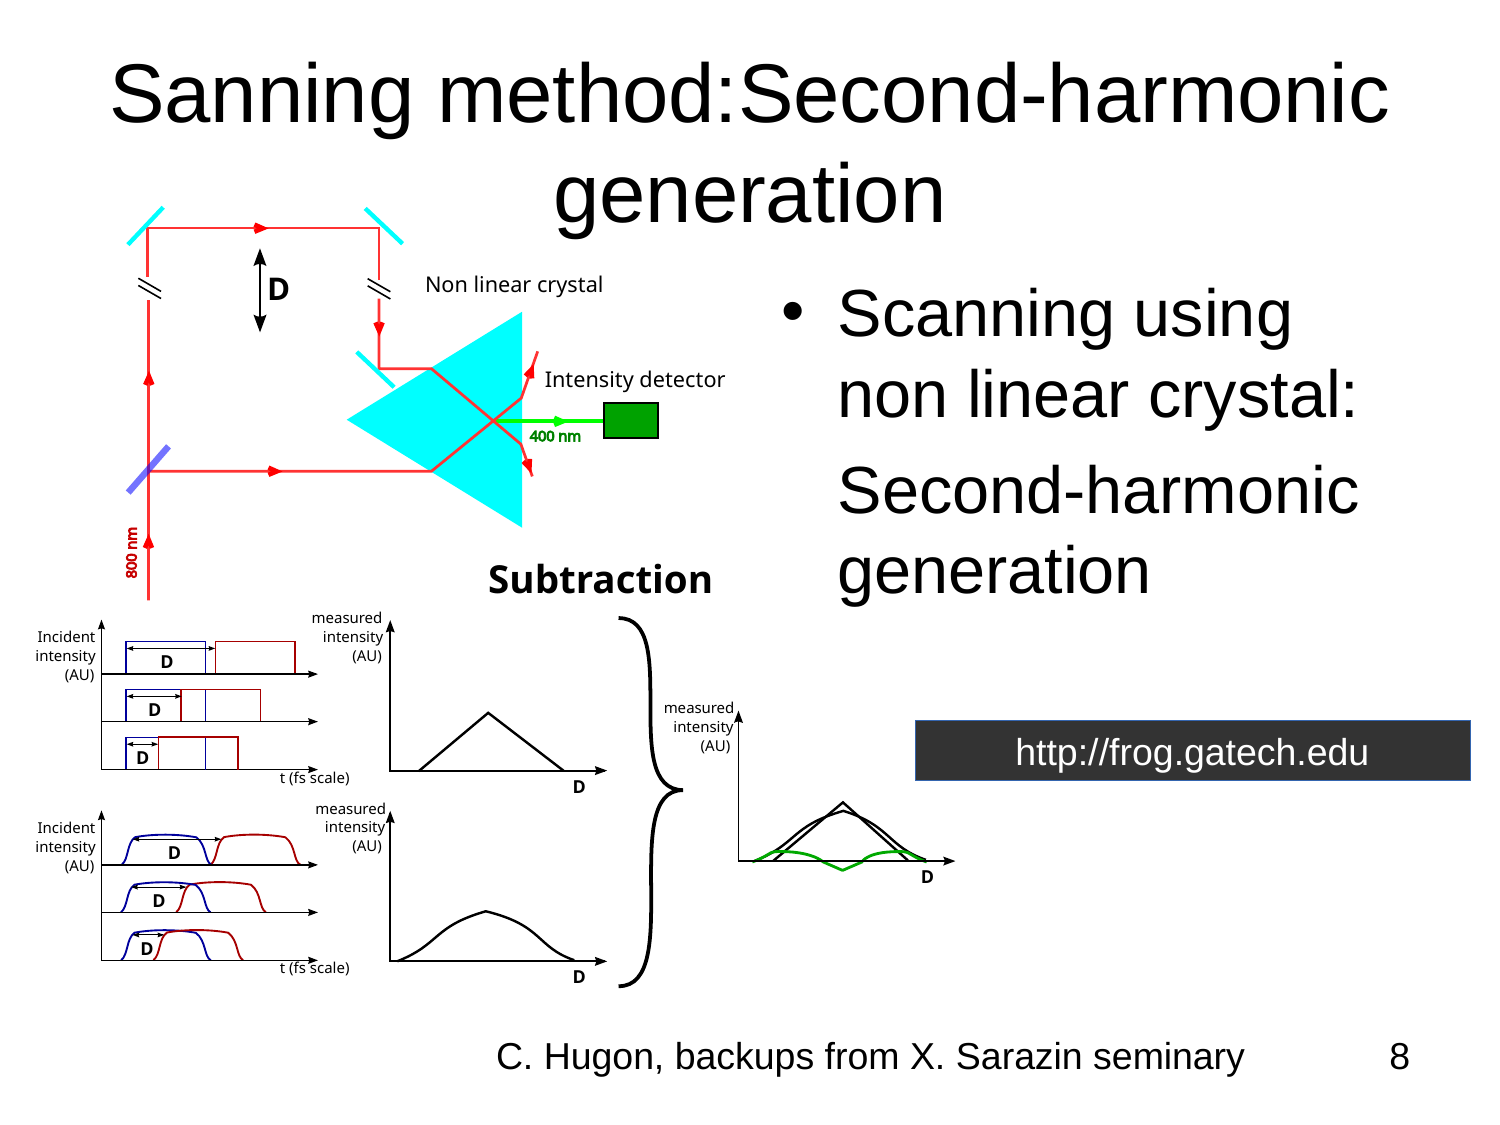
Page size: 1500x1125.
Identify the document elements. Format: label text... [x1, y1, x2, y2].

list Scanning using non linear crystal: Second-harmonic generation [766, 262, 1426, 1005]
text_box http://frog.gatech.edu [915, 720, 1471, 781]
title Sanning method:Second-harmonic generation [75, 31, 1426, 247]
picture [22, 205, 994, 989]
